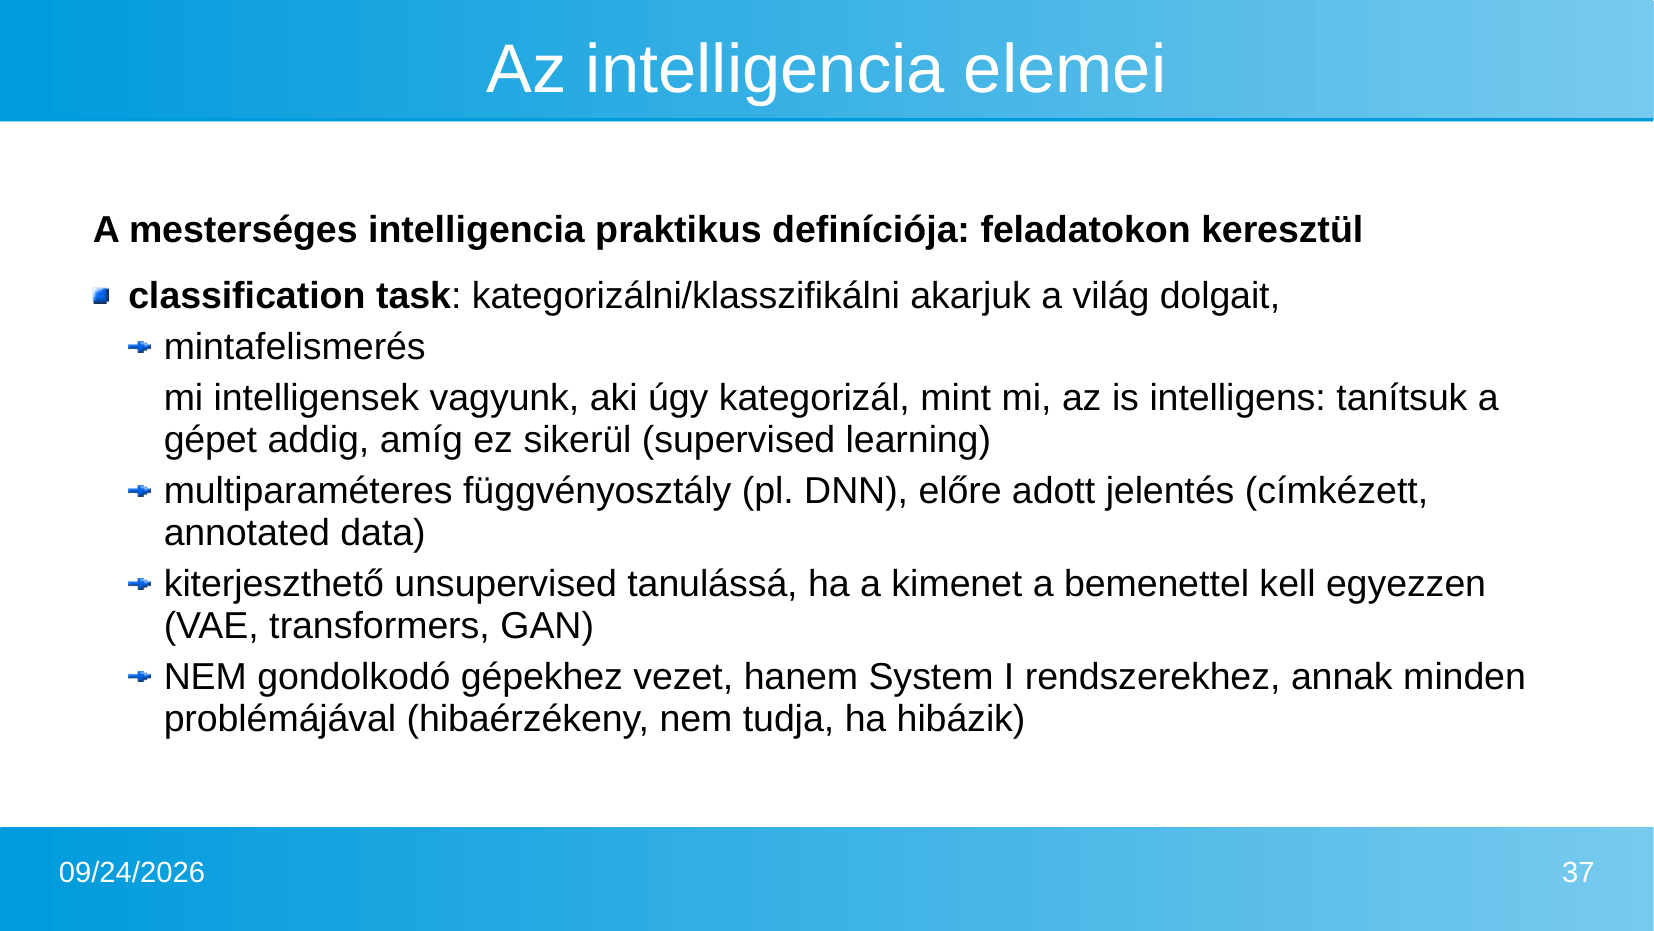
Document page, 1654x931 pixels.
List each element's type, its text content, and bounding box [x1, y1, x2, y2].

title Az intelligencia elemei [59, 29, 1595, 108]
text_box A mesterséges intelligencia praktikus definíciója: feladatokon keresztül classification task: kategorizálni/klasszifikálni akarjuk a világ dolgait, mintafelismerés mi intelligensek vagyunk, aki úgy kategorizál, mint mi, az is intelligens: tanítsuk a gépet addig, amíg ez sikerül (supervised learning) multiparaméteres függvényosztály (pl. DNN), előre adott jelentés (címkézett, annotated data) kiterjeszthető unsupervised tanulássá, ha a kimenet a bemenettel kell egyezzen (VAE, transformers, GAN) NEM gondolkodó gépekhez vezet, hanem System I rendszerekhez, annak minden problémájával (hibaérzékeny, nem tudja, ha hibázik) [78, 201, 1574, 747]
